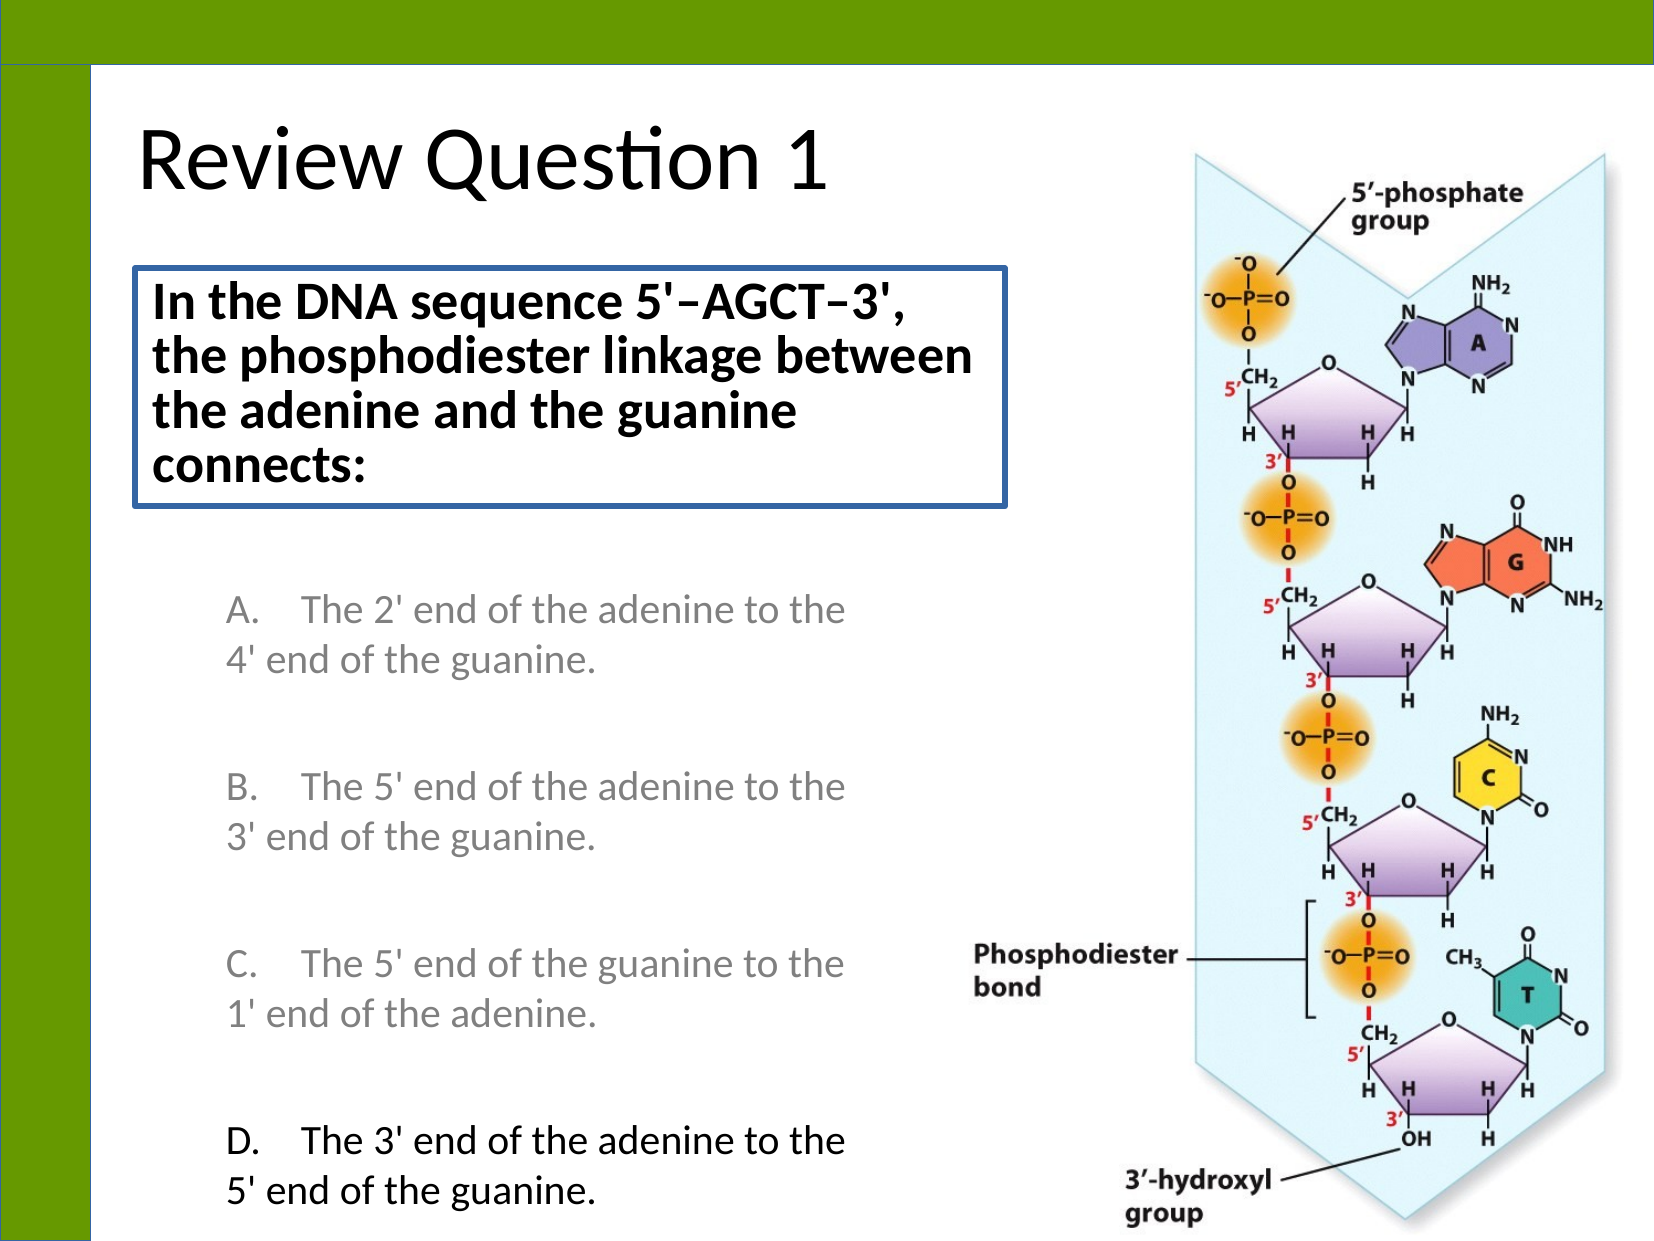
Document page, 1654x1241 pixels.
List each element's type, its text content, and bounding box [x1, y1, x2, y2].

picture [960, 138, 1633, 1241]
text_box In the DNA sequence 5'–AGCT–3', the phosphodiester linkage between the adenine and the guanine connects: [135, 268, 1006, 507]
text_box [0, 0, 1654, 1241]
list A. The 2' end of the adenine to the 4' end of the guanine. B. The 5' end of the adenine to the 3' end of the guanine. C. The 5' end of the guanine to the 1' end of the adenine. D. The 3' end of the adenine to the 5' end of the guanine. [210, 574, 886, 1241]
title Review Question 1 [91, 65, 1229, 257]
